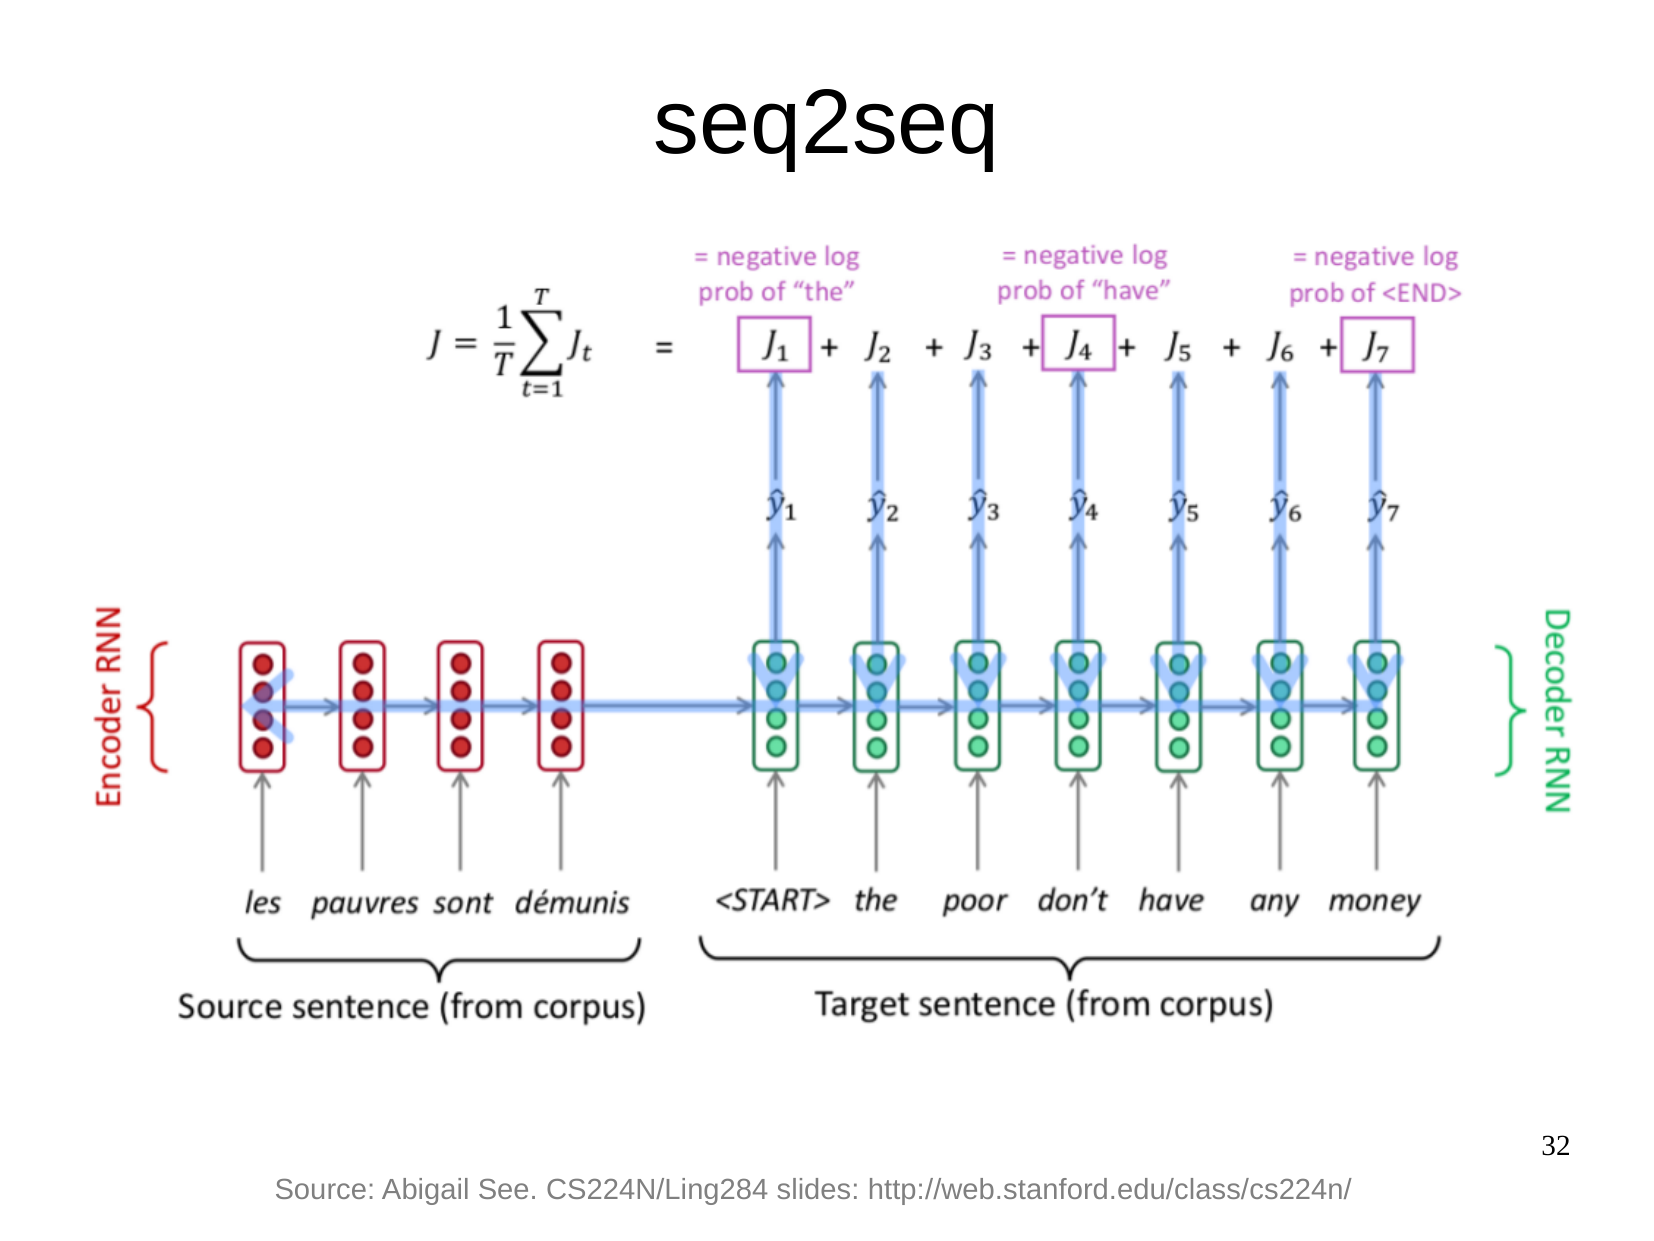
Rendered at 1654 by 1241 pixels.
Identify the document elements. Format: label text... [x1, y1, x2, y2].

picture [60, 239, 1593, 1066]
text_box Source: Abigail See. CS224N/Ling284 slides: http://web.stanford.edu/class/cs224n/ [259, 1165, 1654, 1241]
title seq2seq [82, 49, 1571, 196]
